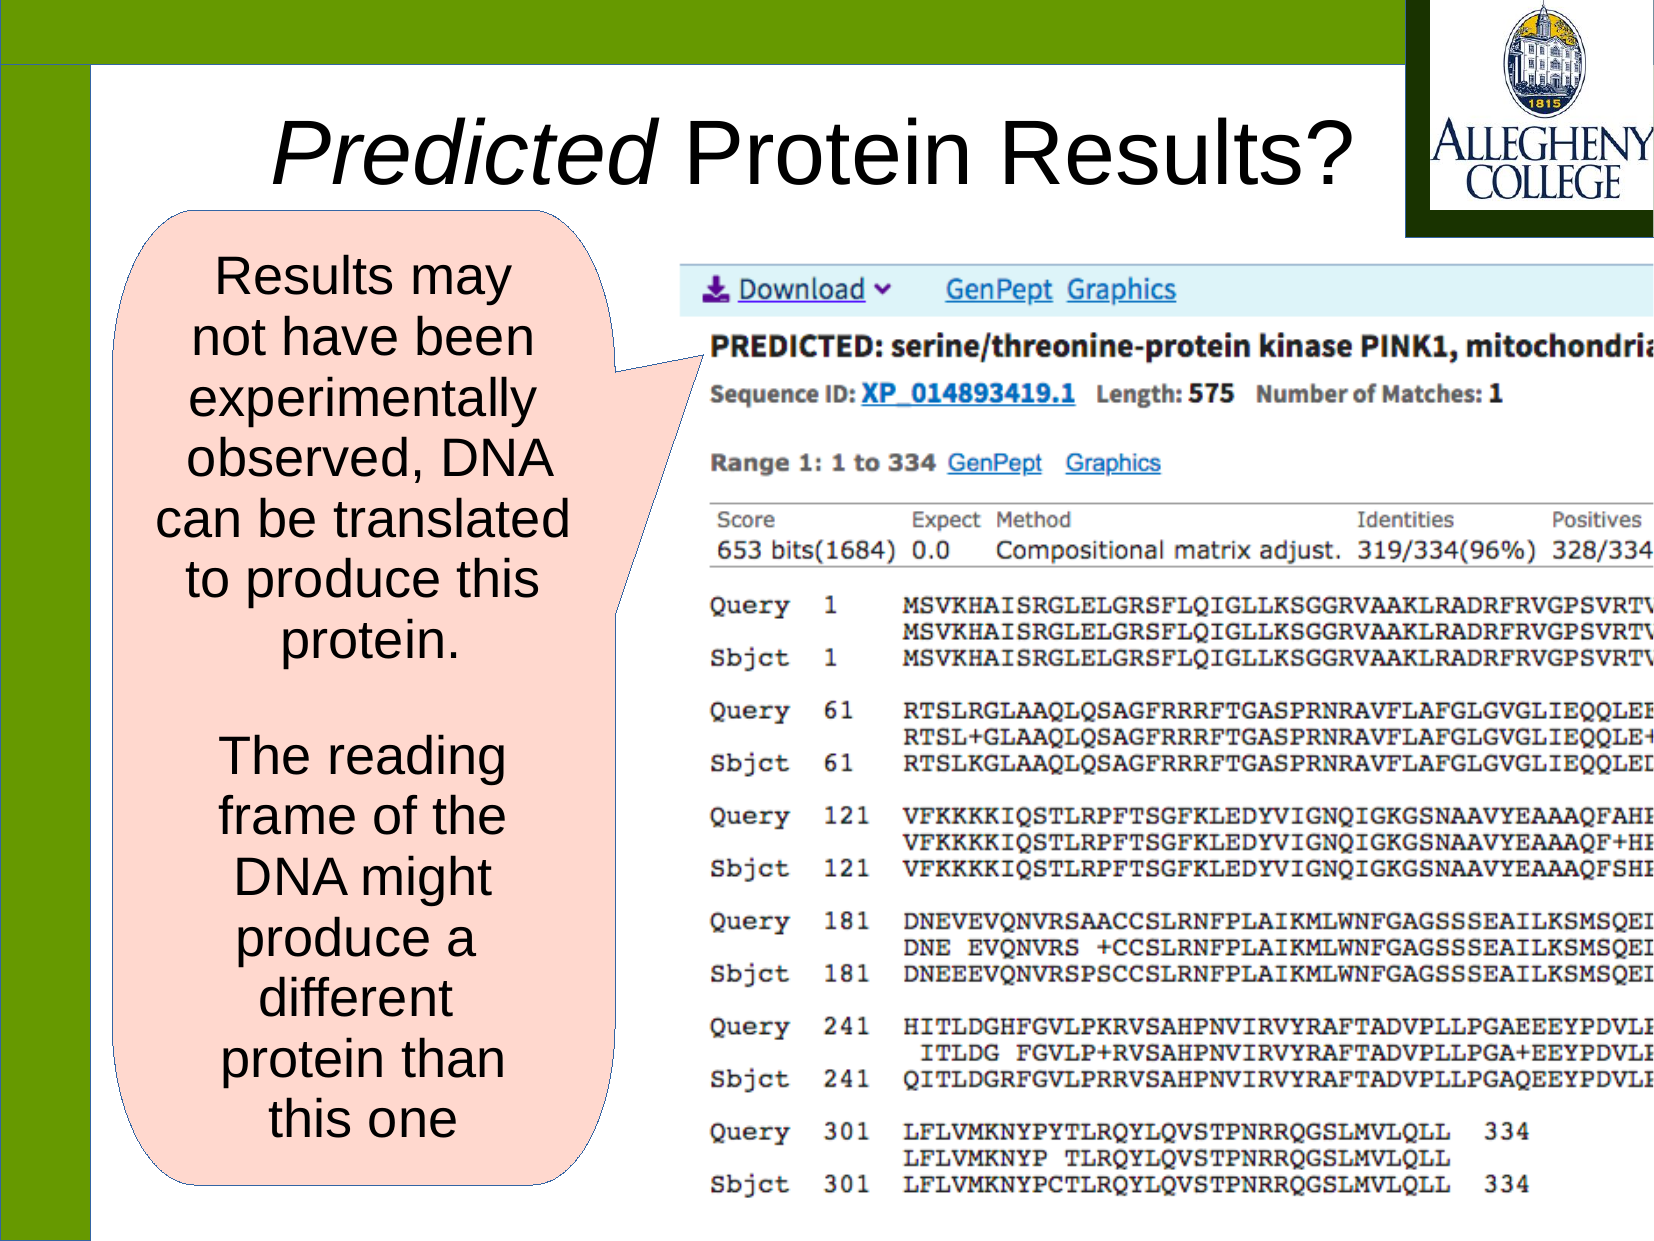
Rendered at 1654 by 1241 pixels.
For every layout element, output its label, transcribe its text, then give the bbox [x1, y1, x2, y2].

title Predicted Protein Results? [112, 65, 1515, 257]
text_box [0, 0, 1654, 1241]
picture [1430, 0, 1654, 210]
picture [668, 245, 1654, 1212]
text_box Results may not have been experimentally observed, DNA can be translated to produce this protein. The reading frame of the DNA might produce a different protein than this one [112, 210, 704, 1186]
